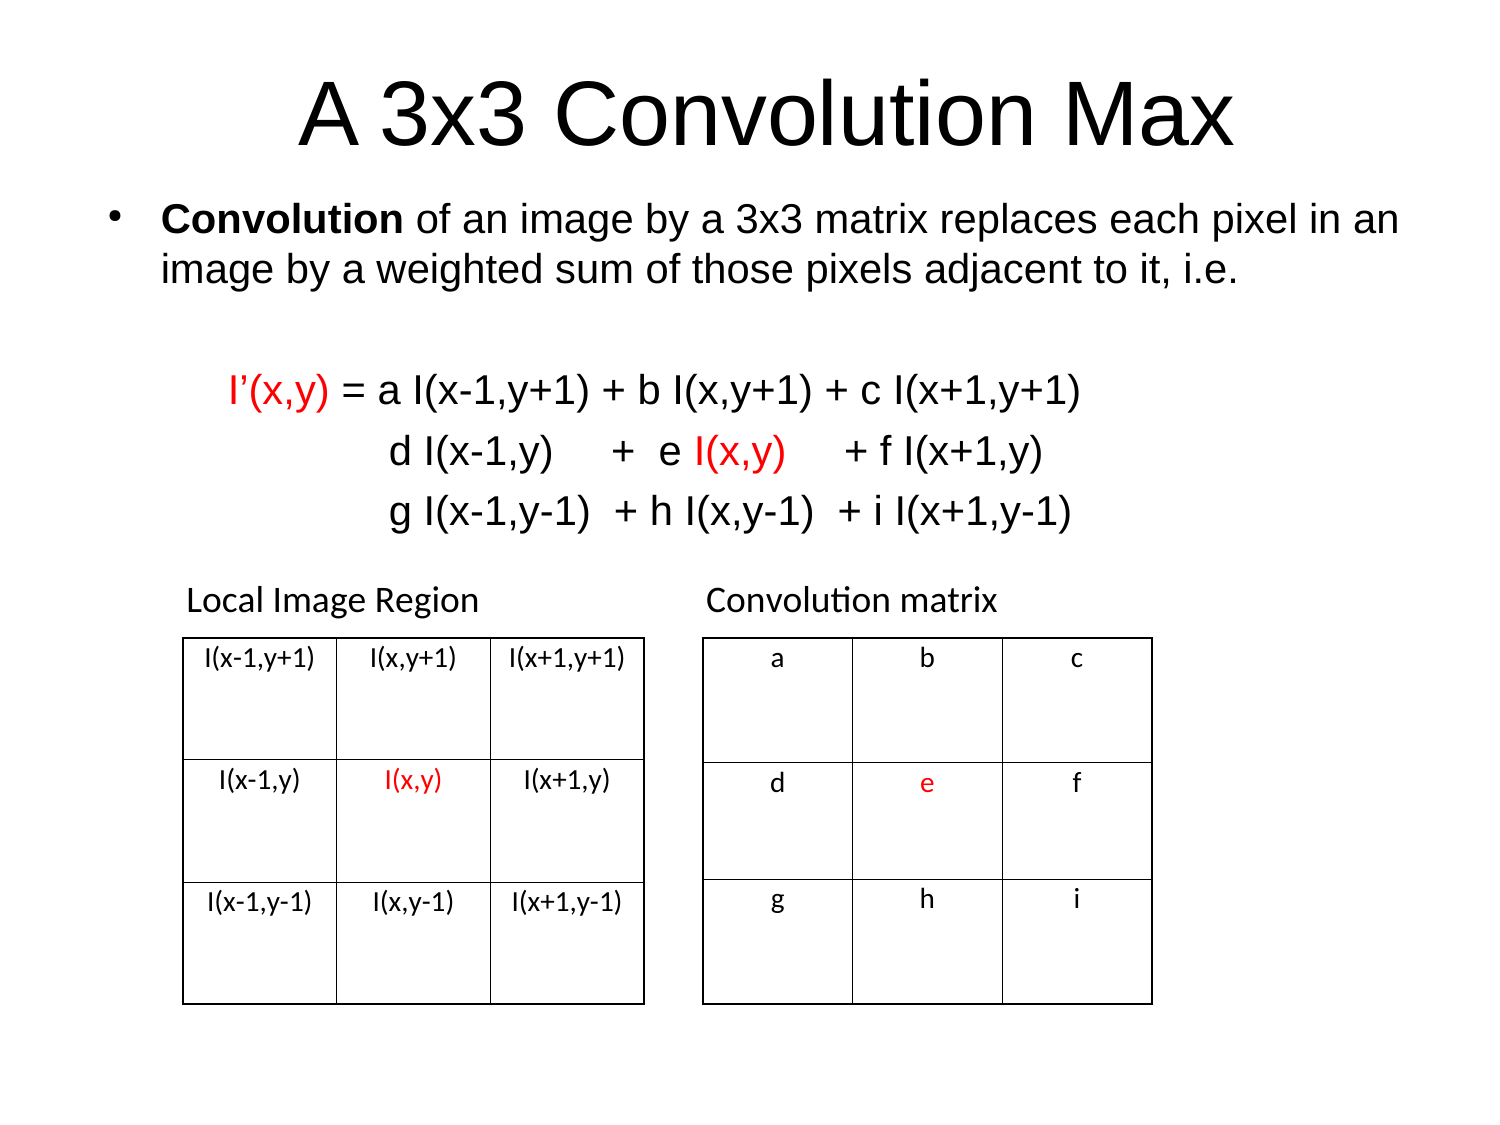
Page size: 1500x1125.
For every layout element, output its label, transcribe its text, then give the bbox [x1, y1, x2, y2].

text_box Local Image Region [171, 566, 495, 628]
table_header a [704, 639, 852, 762]
table_cell d [704, 763, 852, 879]
table_cell I(x,y-1) [337, 883, 490, 1003]
table_header b [853, 639, 1002, 762]
table_cell I(x+1,y-1) [491, 883, 643, 1003]
table_cell g [704, 880, 852, 1003]
table_header c [1003, 639, 1151, 762]
list Convolution of an image by a 3x3 matrix replaces each pixel in an image by a weighted sum of those pixels adjacent to it, i.e. I’(x,y) = a I(x-1,y+1) + b I(x,y+1) + c I(x+1,y+1) d I(x-1,y) + e I(x,y) + f I(x+1,y) g I(x-1,y-1) + h I(x,y-1) + i I(x+1,y-1) [75, 184, 1471, 1094]
table_cell I(x+1,y) [491, 760, 643, 882]
table_cell f [1003, 763, 1151, 879]
table_cell I(x-1,y-1) [184, 883, 336, 1003]
table_header I(x,y+1) [337, 639, 490, 759]
table_cell I(x-1,y) [184, 760, 336, 882]
table_cell i [1003, 880, 1151, 1003]
title A 3x3 Convolution Max [75, 45, 1426, 173]
table_cell h [853, 880, 1002, 1003]
table_cell I(x,y) [337, 760, 490, 882]
text_box Convolution matrix [691, 566, 1013, 628]
table_header I(x-1,y+1) [184, 639, 336, 759]
table_header I(x+1,y+1) [491, 639, 643, 759]
table_cell e [853, 763, 1002, 879]
